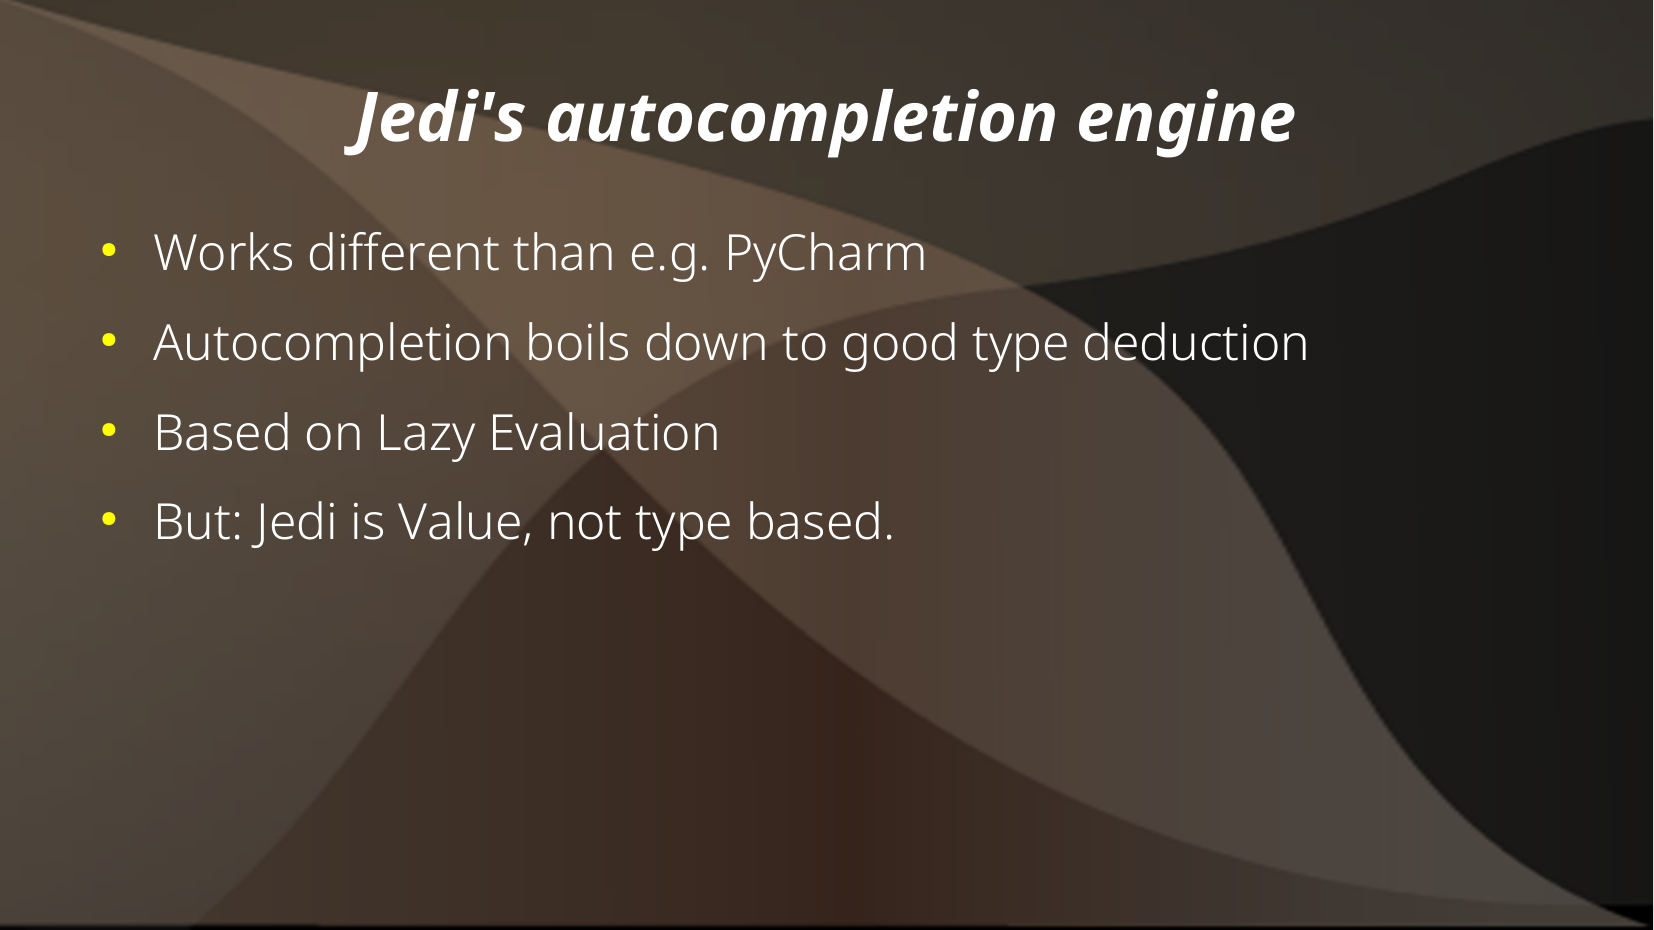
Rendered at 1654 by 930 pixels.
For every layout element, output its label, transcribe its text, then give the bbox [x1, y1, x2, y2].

list Works different than e.g. PyCharm Autocompletion boils down to good type deduction Based on Lazy Evaluation But: Jedi is Value, not type based. [82, 217, 1571, 930]
picture [0, 0, 1654, 930]
title Jedi's autocompletion engine [82, 36, 1571, 193]
